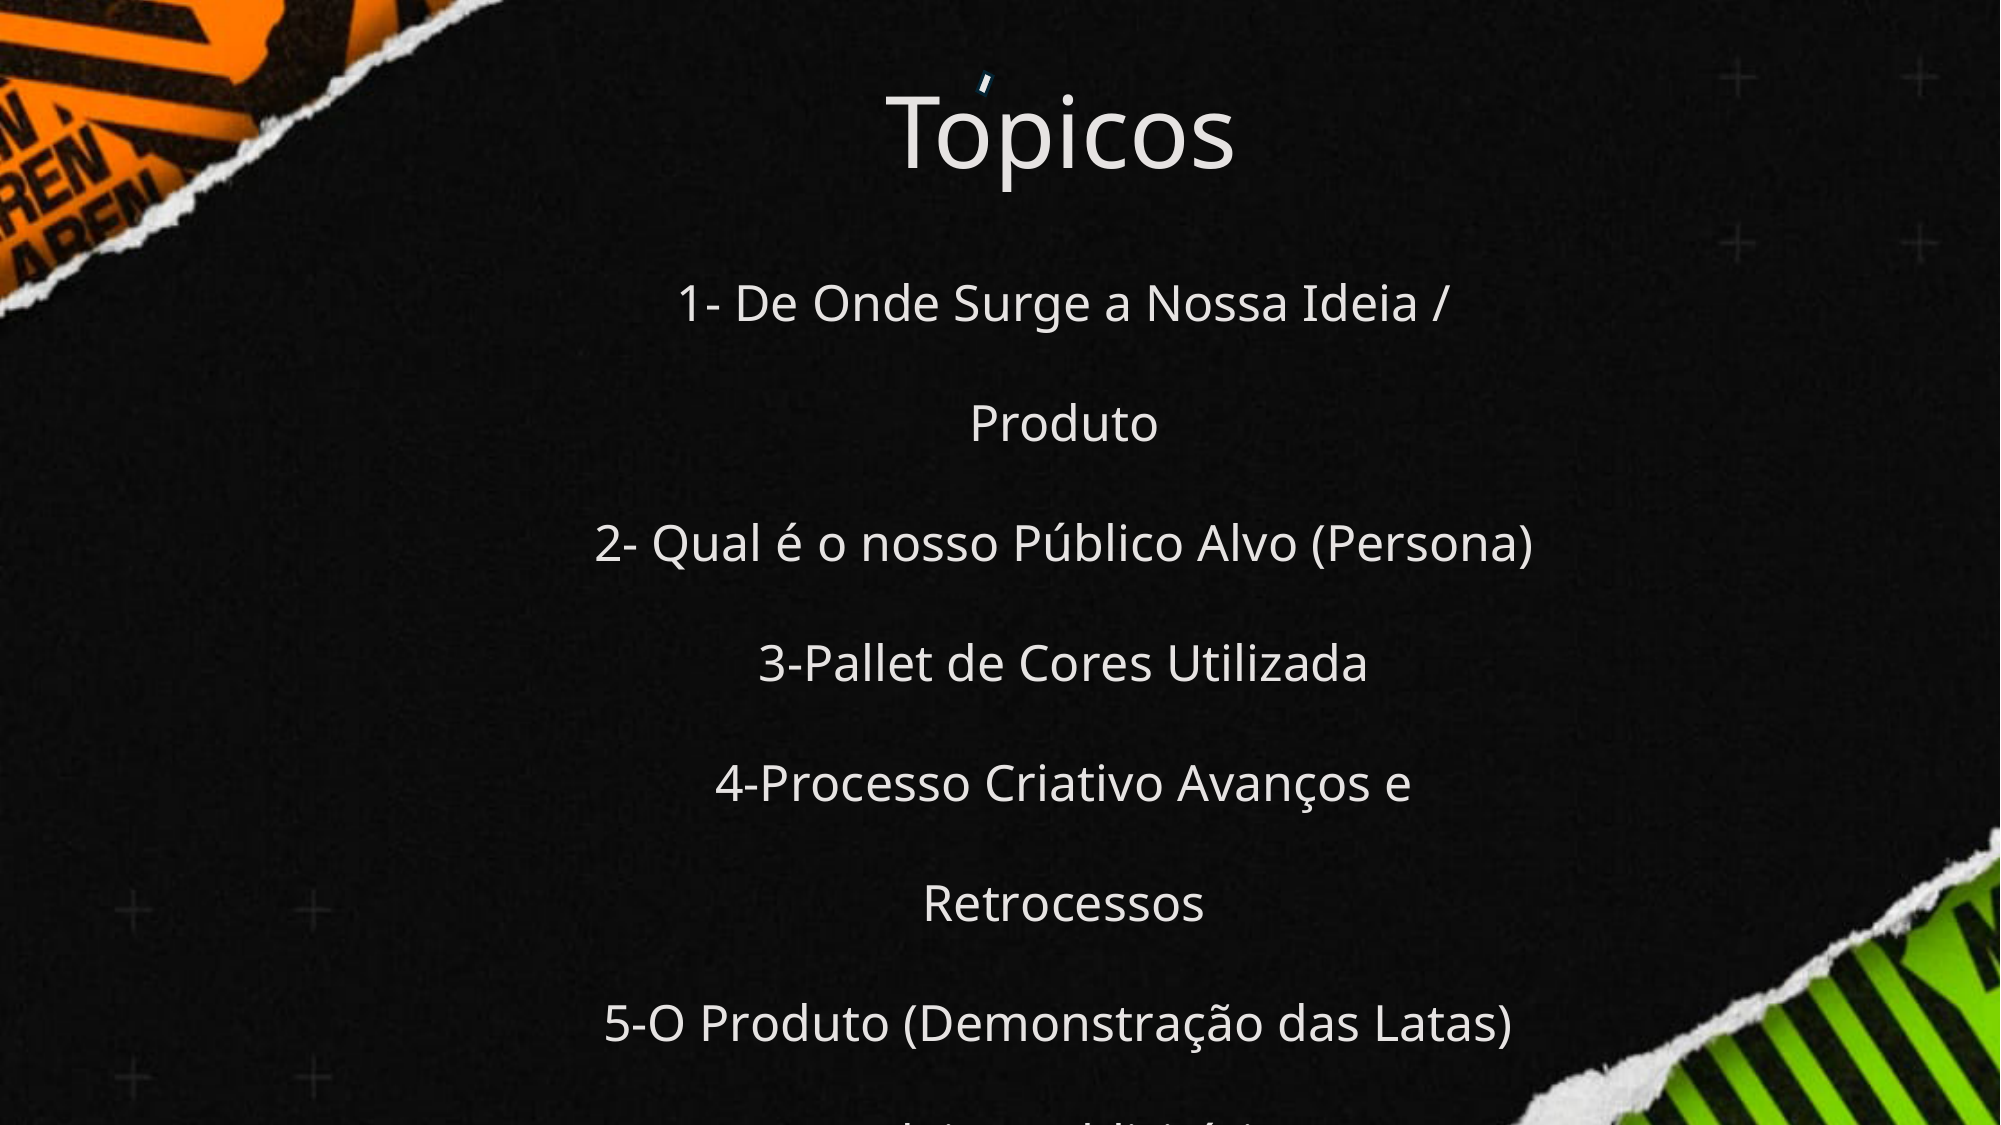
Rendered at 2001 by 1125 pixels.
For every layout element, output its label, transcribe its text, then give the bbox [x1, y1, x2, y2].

text_box Topicos [870, 60, 1289, 197]
picture [0, 0, 2000, 1125]
text_box 1- De Onde Surge a Nossa Ideia / Produto 2- Qual é o nosso Público Alvo (Persona) 3-Pallet de Cores Utilizada 4-Processo Criativo Avanços e Retrocessos 5-O Produto (Demonstração das Latas) 5-Ideias Publicitárias 6-Agradecimentos [578, 204, 1551, 1048]
text_box [977, 71, 993, 96]
